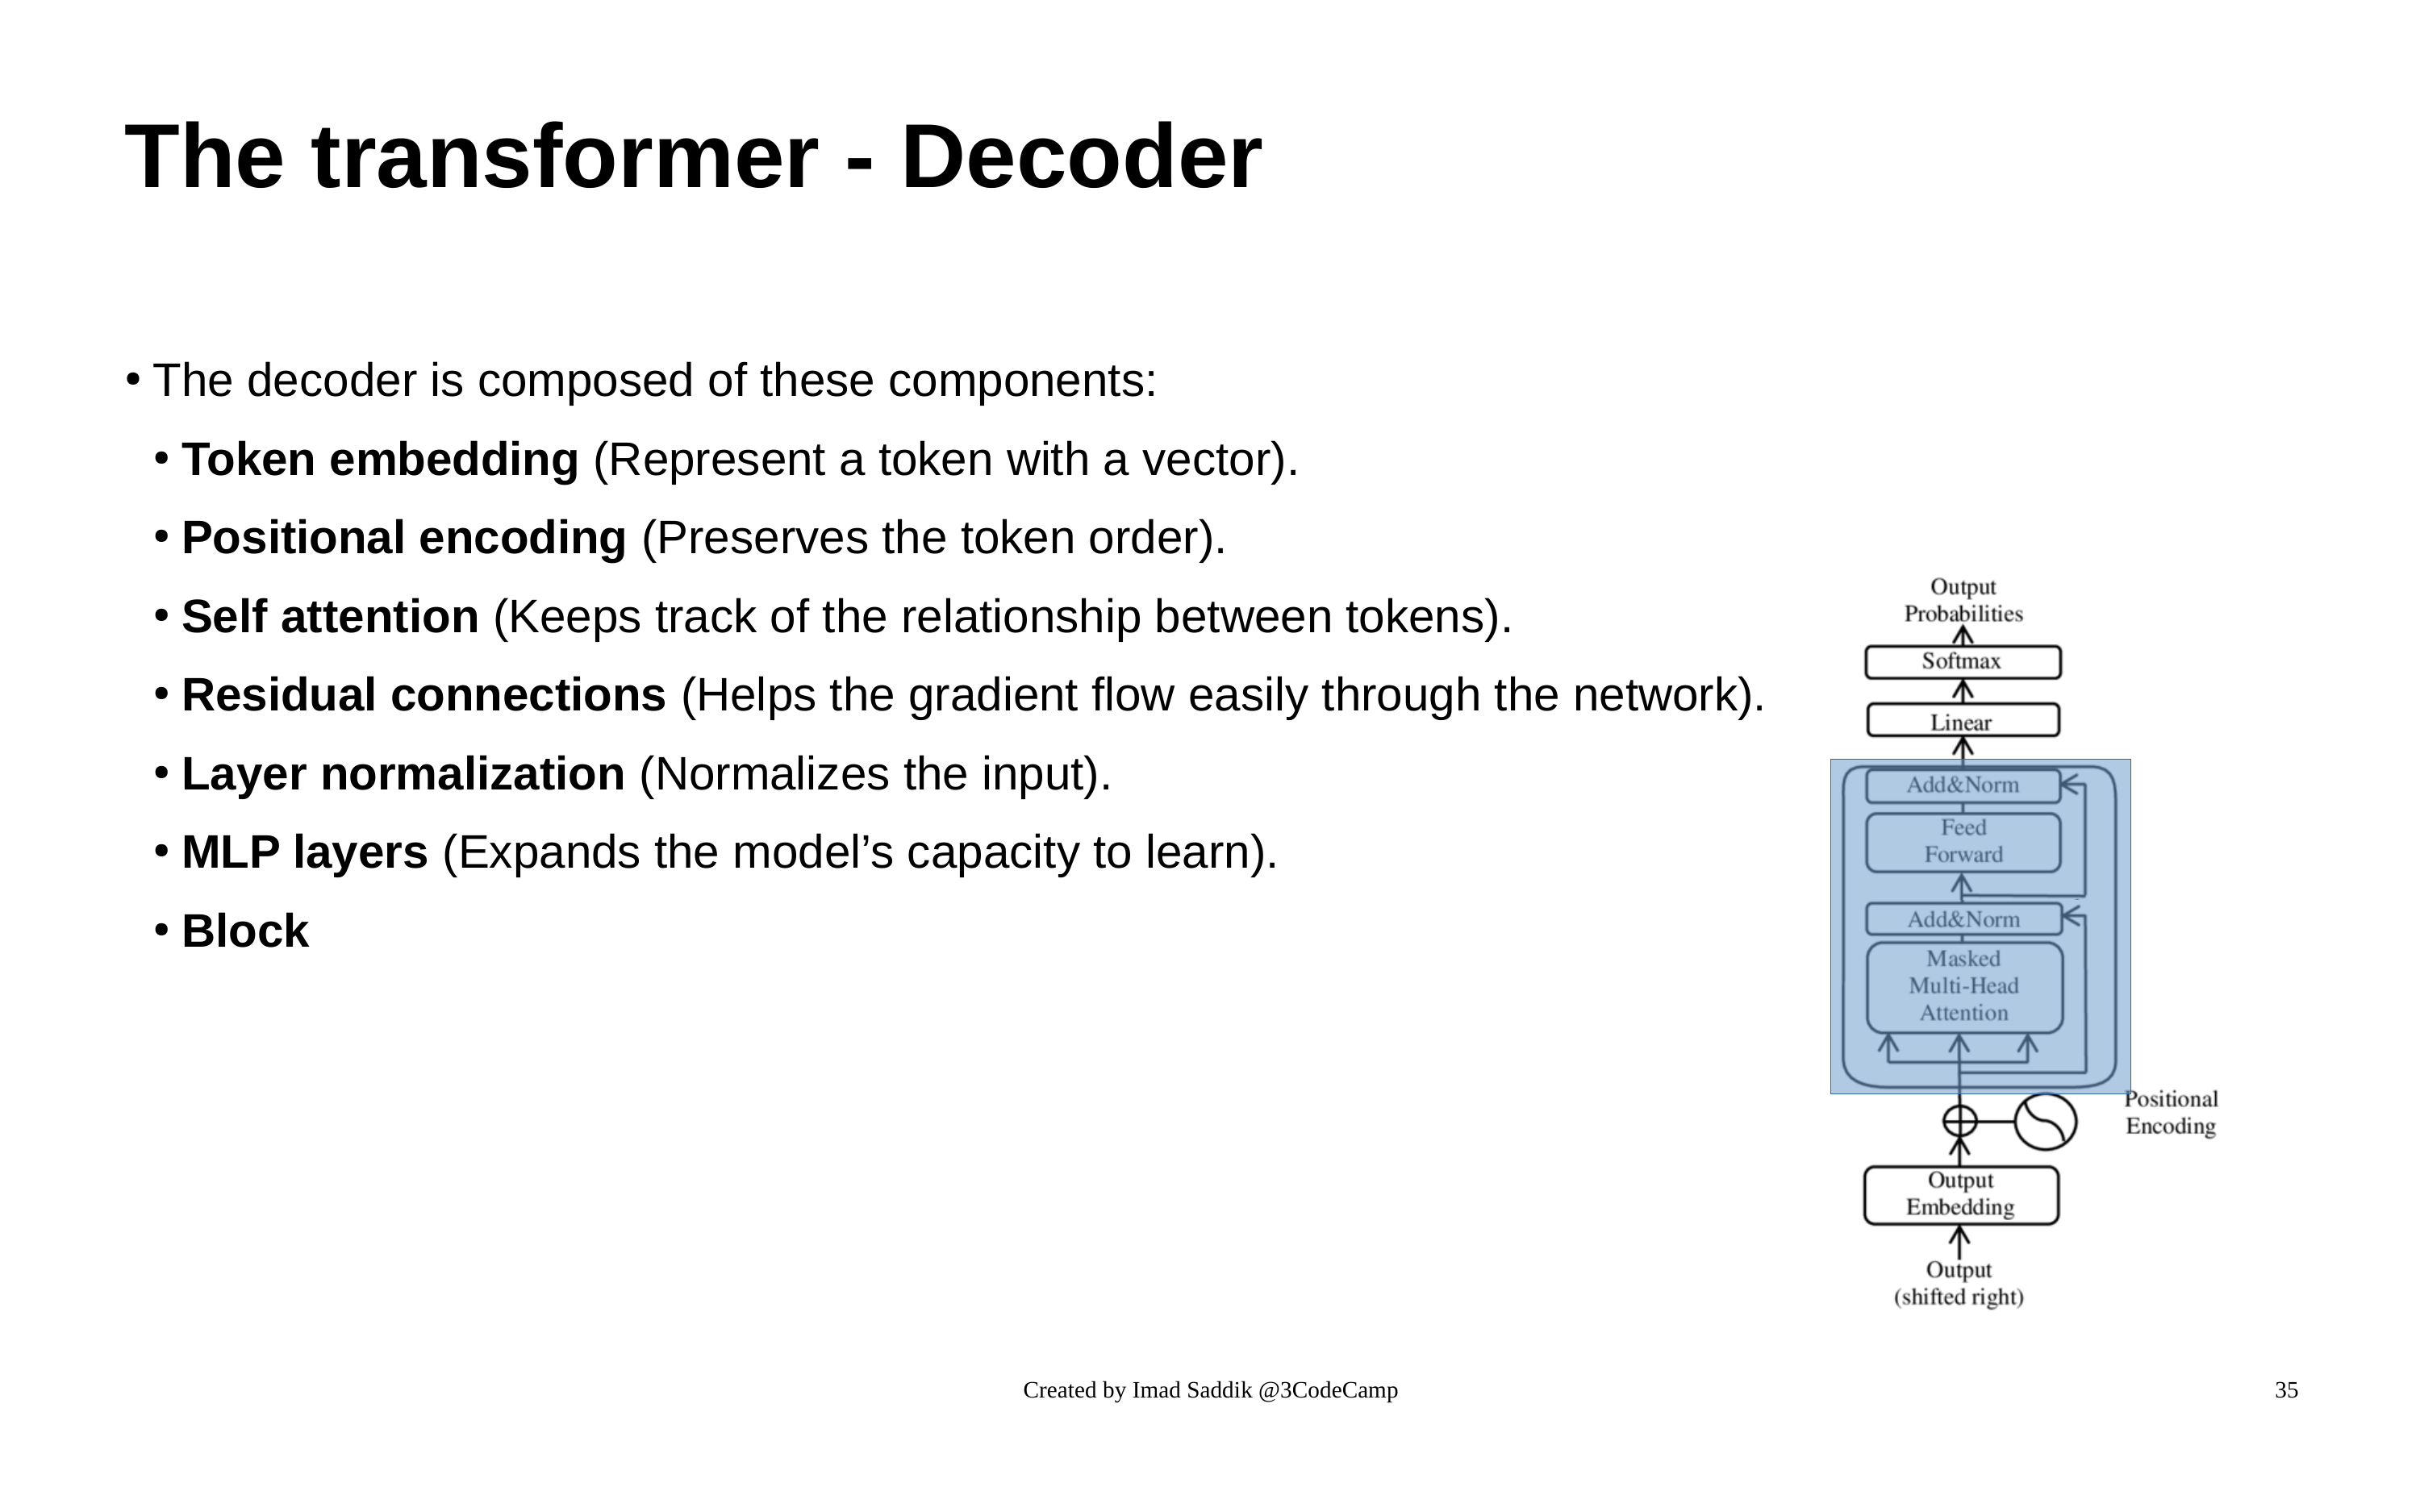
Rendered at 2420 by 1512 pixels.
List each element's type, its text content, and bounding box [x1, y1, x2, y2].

picture [1815, 562, 2299, 1331]
text_box The decoder is composed of these components: Token embedding (Represent a token with a vector). Positional encoding (Preserves the token order). Self attention (Keeps track of the relationship between tokens). Residual connections (Helps the gradient flow easily through the network). Layer normalization (Normalizes the input). MLP layers (Expands the model’s capacity to learn). Block [112, 322, 1906, 963]
text_box The transformer - Decoder [112, 61, 1664, 251]
text_box [1830, 759, 2131, 1094]
